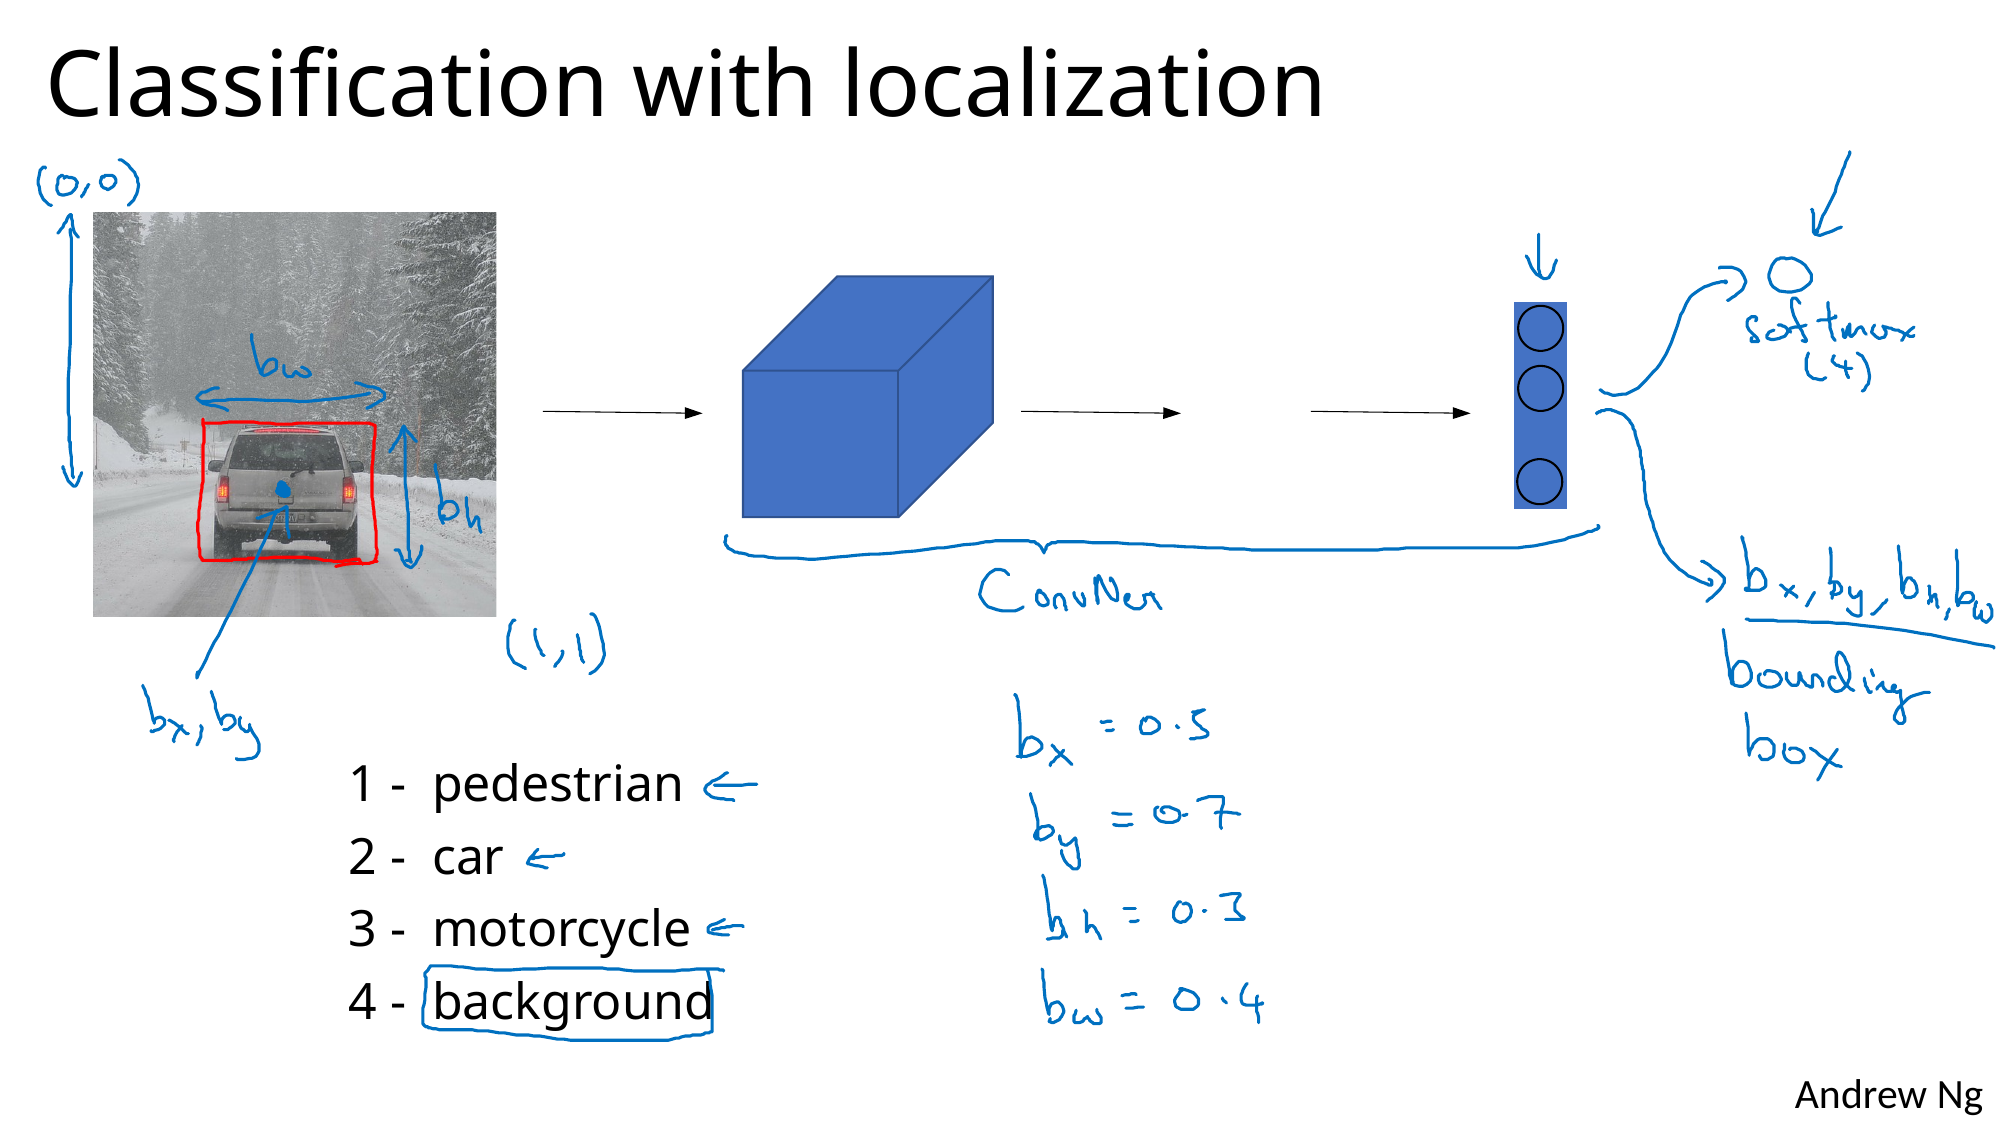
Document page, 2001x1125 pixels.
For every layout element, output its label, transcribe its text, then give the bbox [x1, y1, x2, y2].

picture [34, 147, 2000, 1045]
title Classification with localization [30, 29, 2000, 248]
